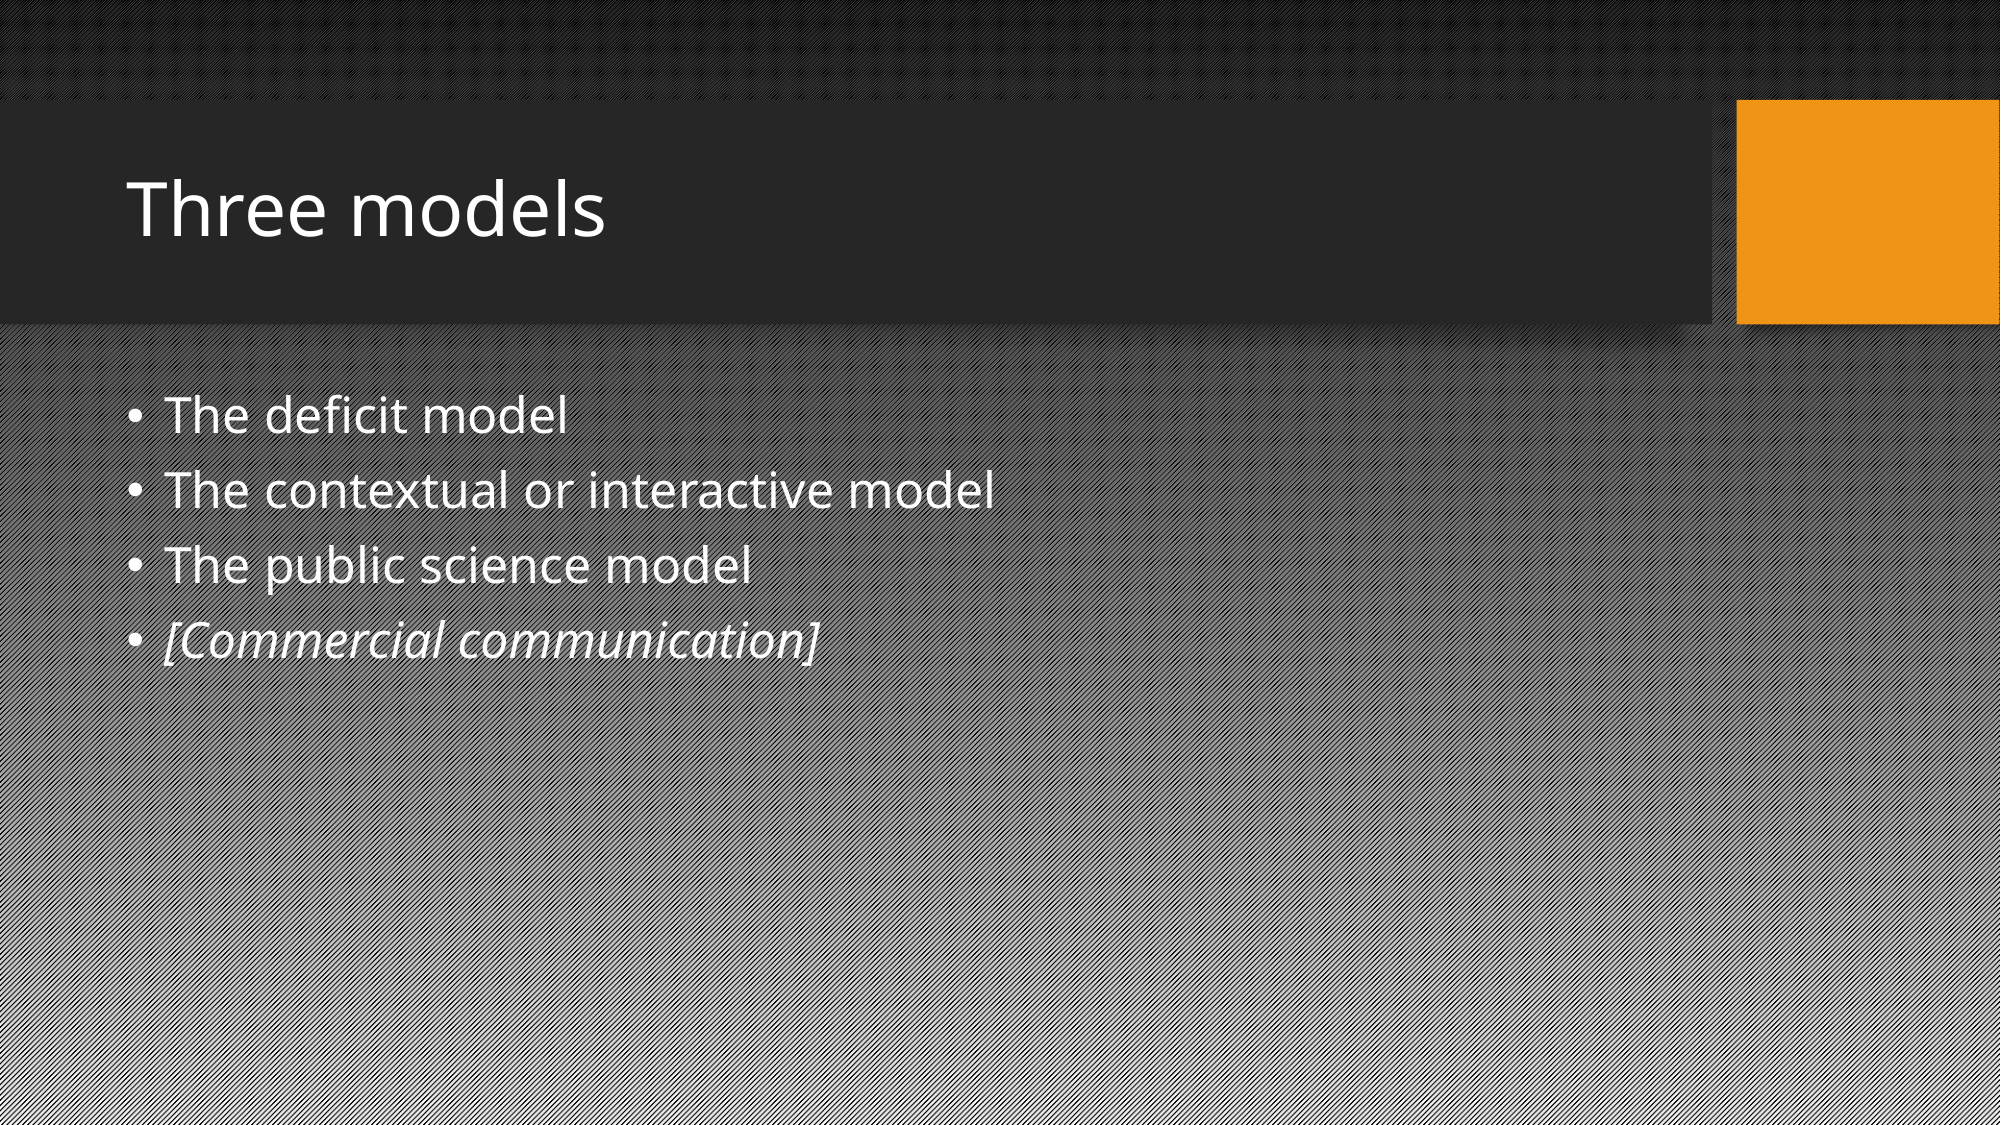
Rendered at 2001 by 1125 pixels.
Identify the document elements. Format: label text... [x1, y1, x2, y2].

picture [0, 0, 2000, 1125]
title Three models [111, 123, 1689, 301]
list The deficit model The contextual or interactive model The public science model [Commercial communication] [111, 383, 1689, 974]
